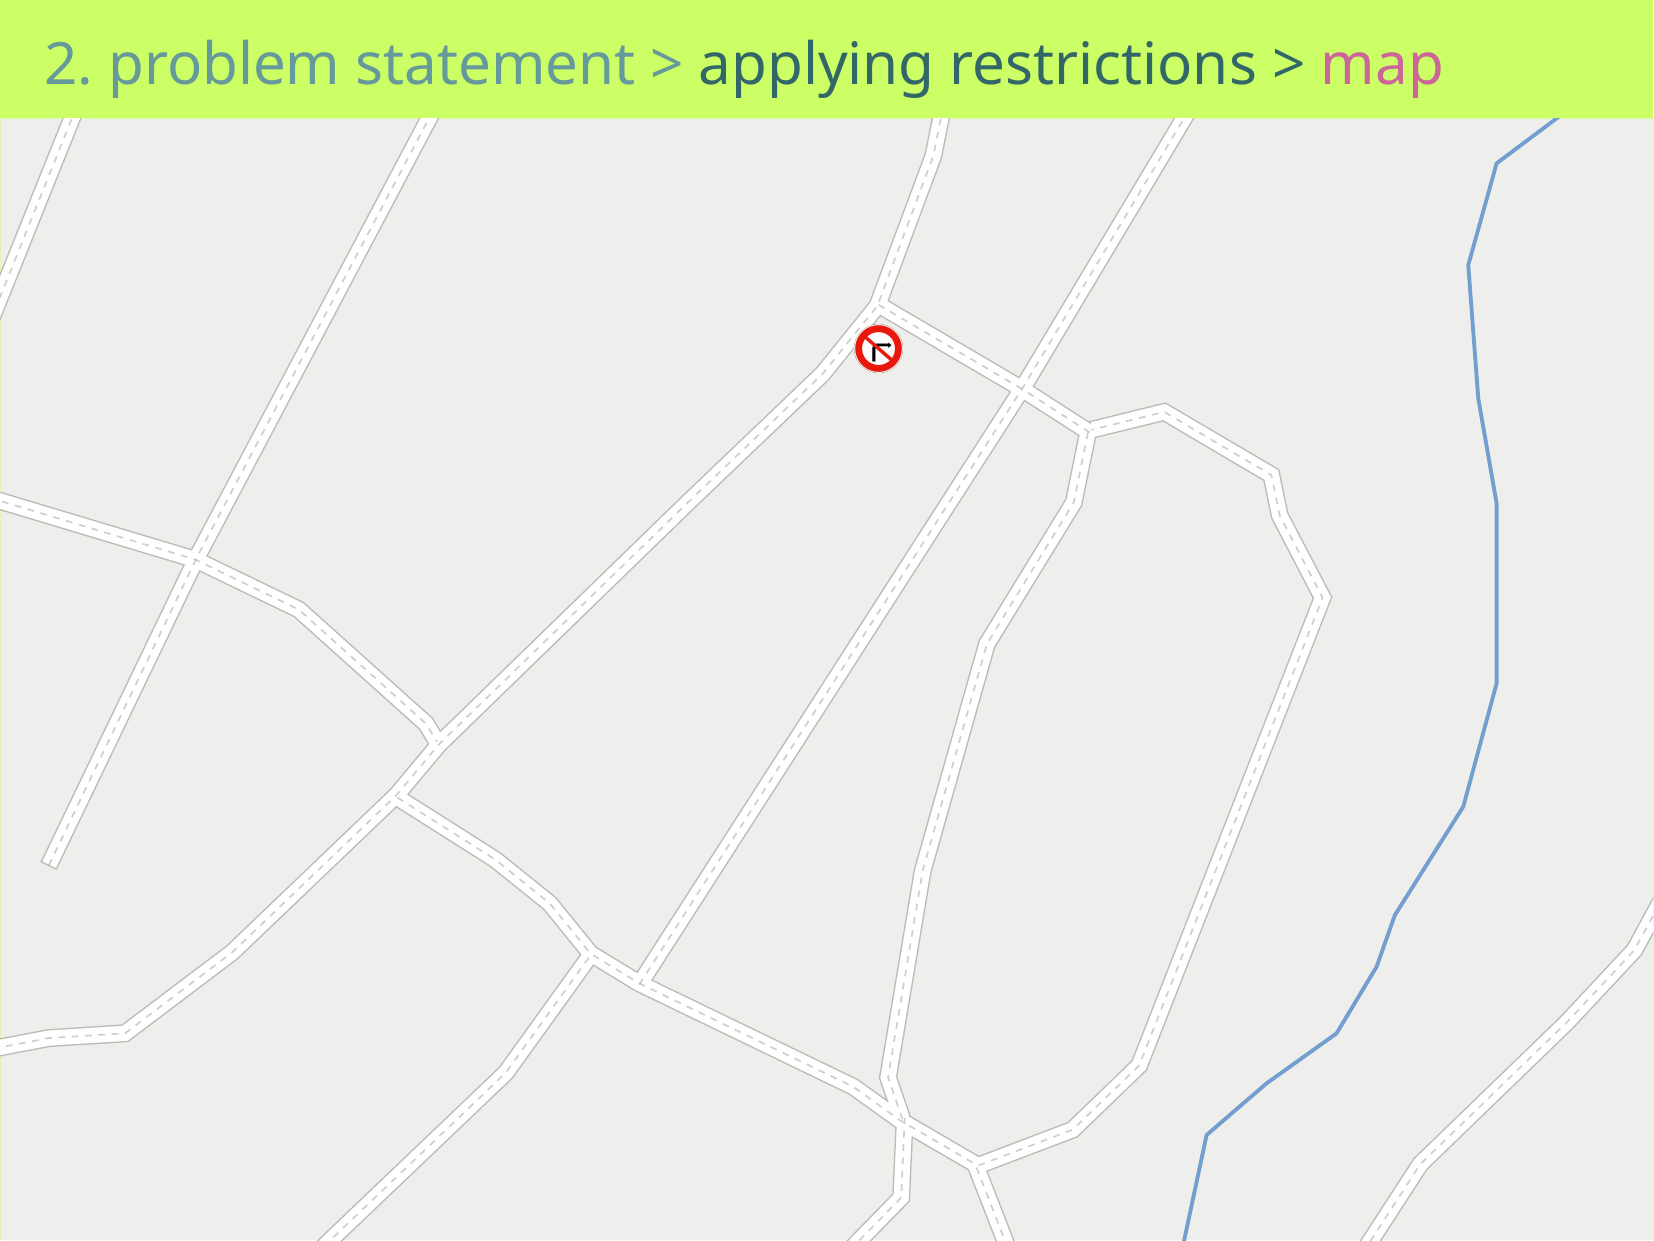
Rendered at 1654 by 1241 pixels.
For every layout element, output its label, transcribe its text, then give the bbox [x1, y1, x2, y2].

text_box 2. problem statement > applying restrictions > map [29, 14, 1311, 118]
picture [0, 118, 1654, 1241]
